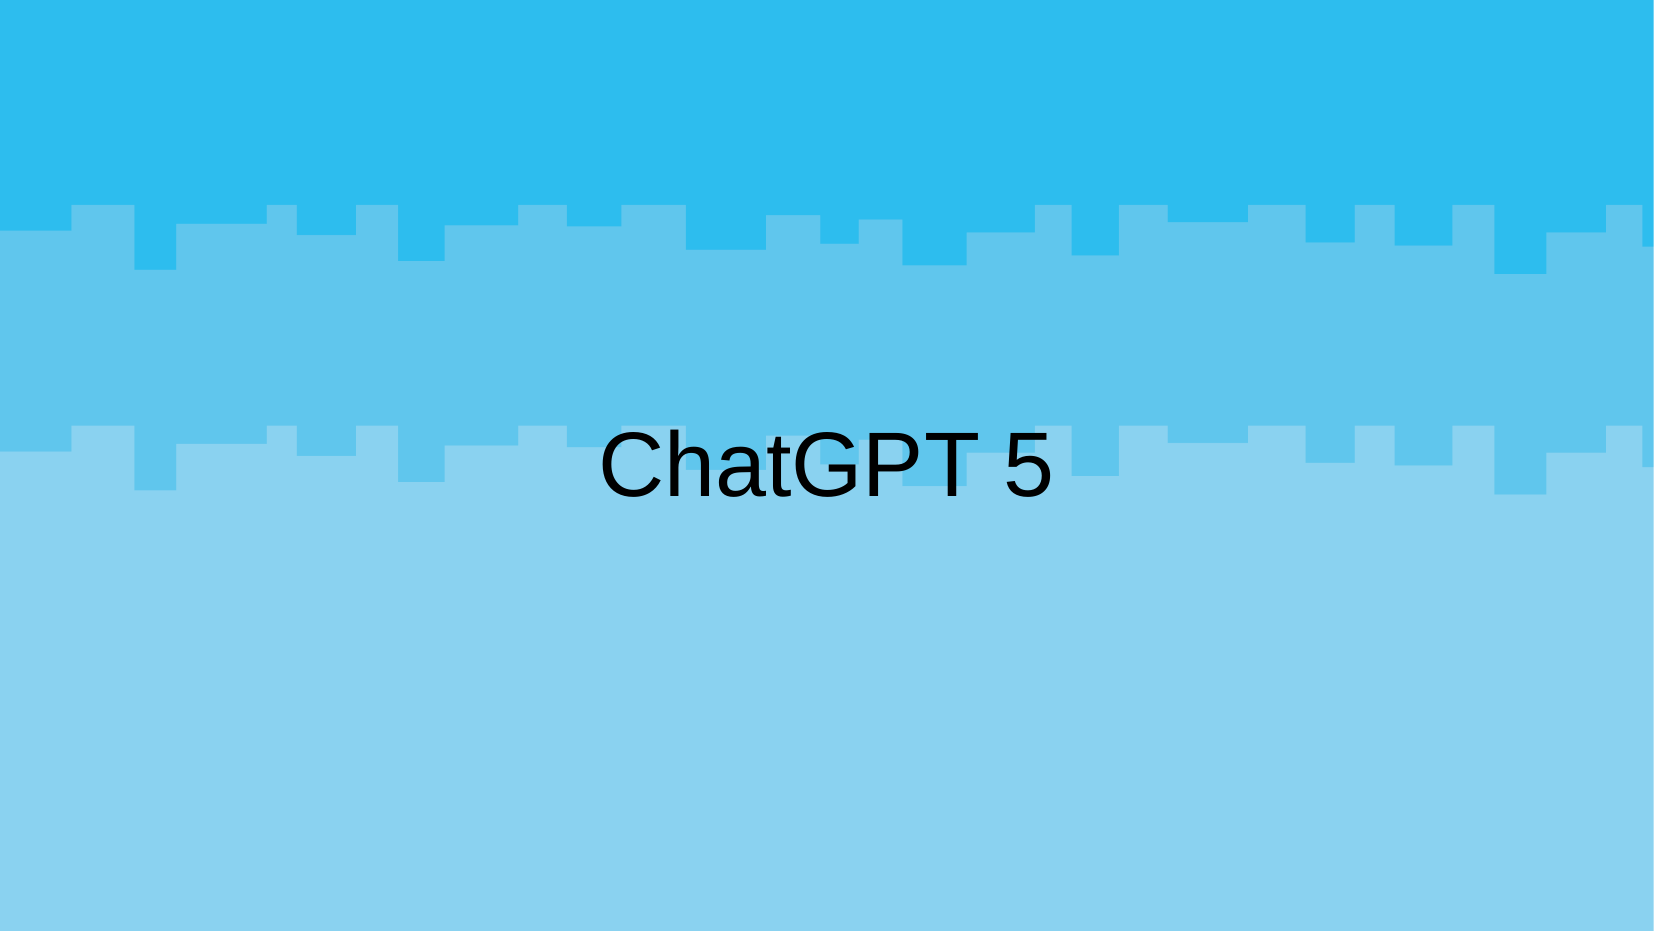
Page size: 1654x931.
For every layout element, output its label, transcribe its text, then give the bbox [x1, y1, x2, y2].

picture [0, 0, 1654, 931]
title ChatGPT 5 [82, 387, 1571, 543]
